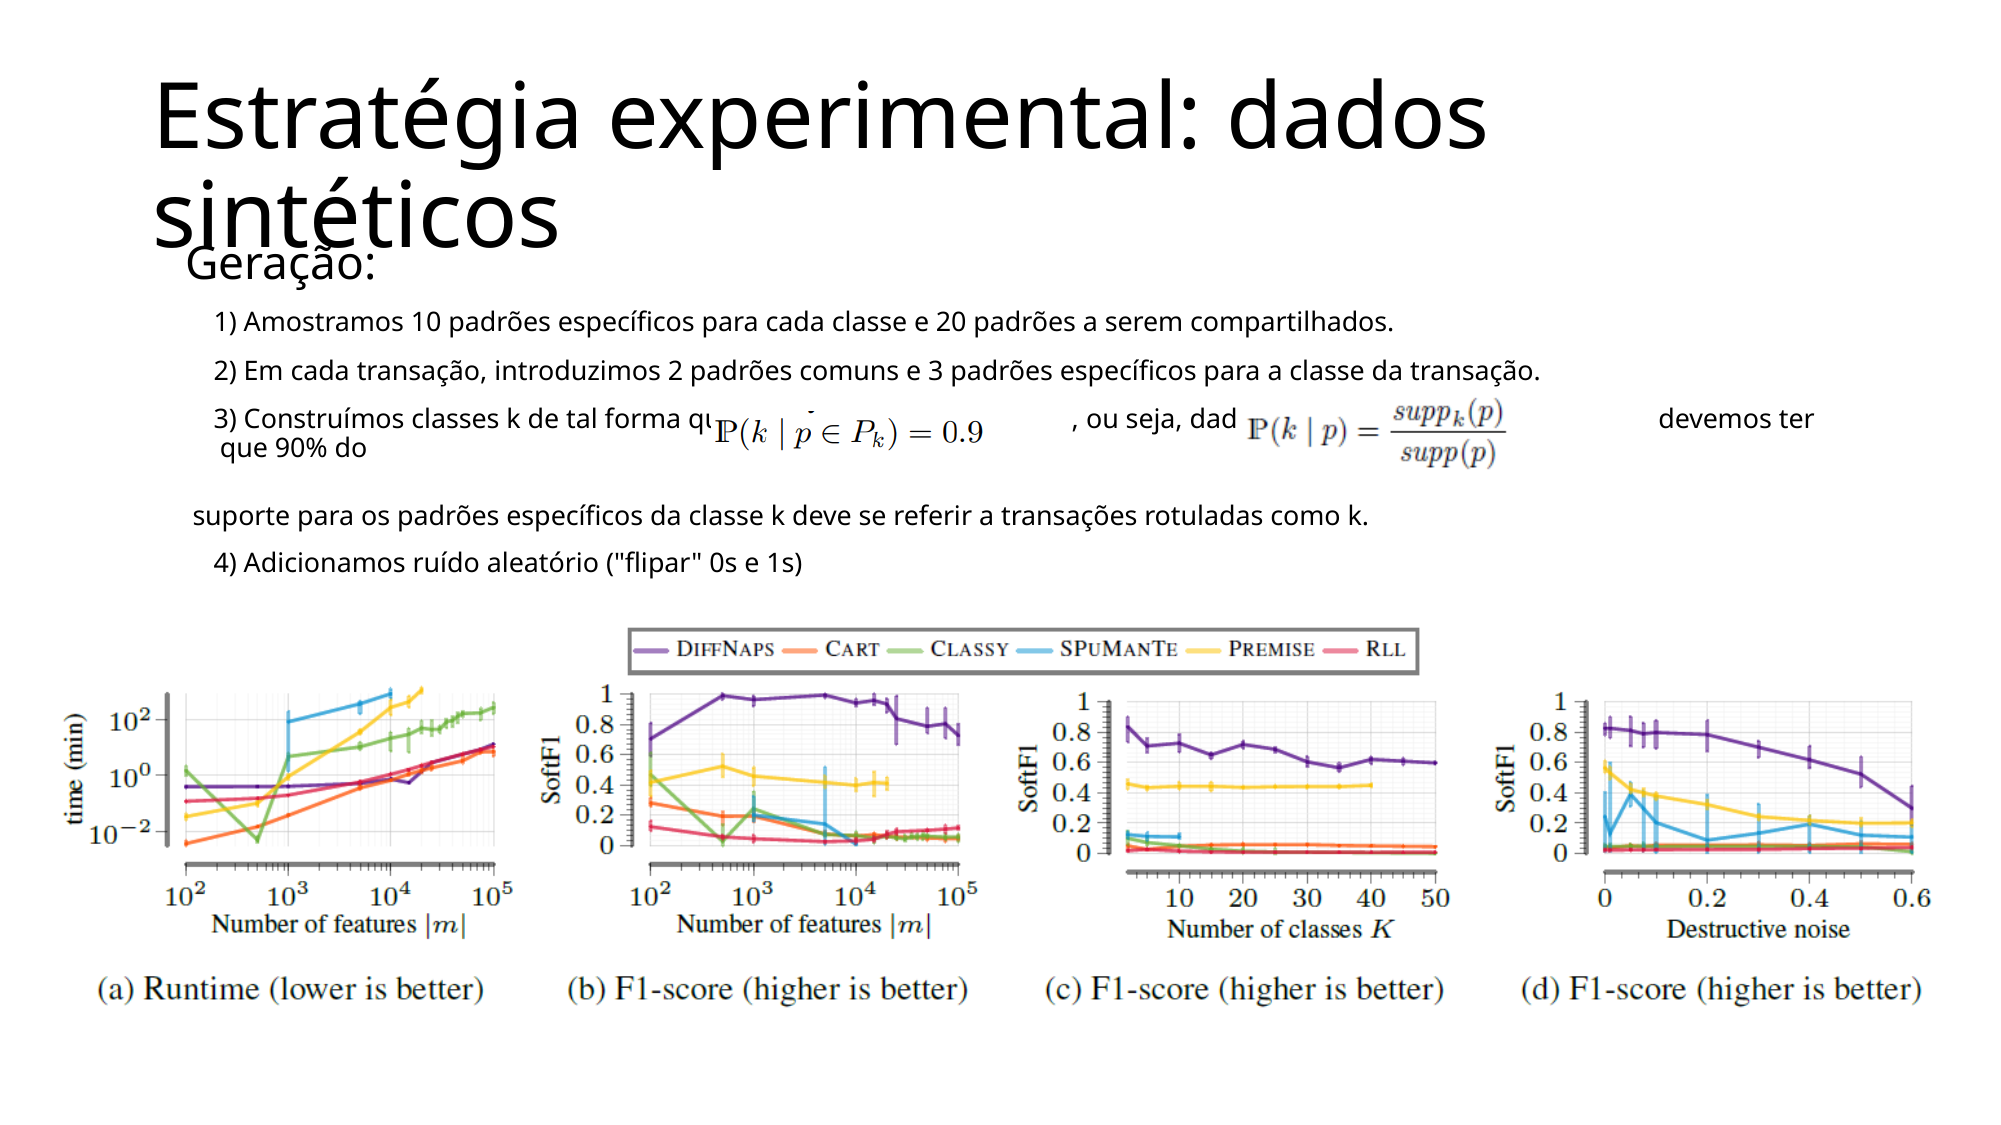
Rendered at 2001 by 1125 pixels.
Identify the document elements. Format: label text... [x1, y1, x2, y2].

picture [1238, 392, 1511, 474]
list Geração: 1) Amostramos 10 padrões específicos para cada classe e 20 padrões a serem compartilhados. 2) Em cada transação, introduzimos 2 padrões comuns e 3 padrões específicos para a classe da transação. 3) Construímos classes k de tal forma que , ou seja, dado que devemos ter que 90% do suporte para os padrões específicos da classe k deve se referir a transações rotuladas como k. 4) Adicionamos ruído aleatório ("flipar" 0s e 1s) [136, 232, 1862, 590]
title Estratégia experimental: dados sintéticos [137, 59, 1863, 278]
picture [711, 411, 984, 455]
picture [20, 606, 1977, 1024]
